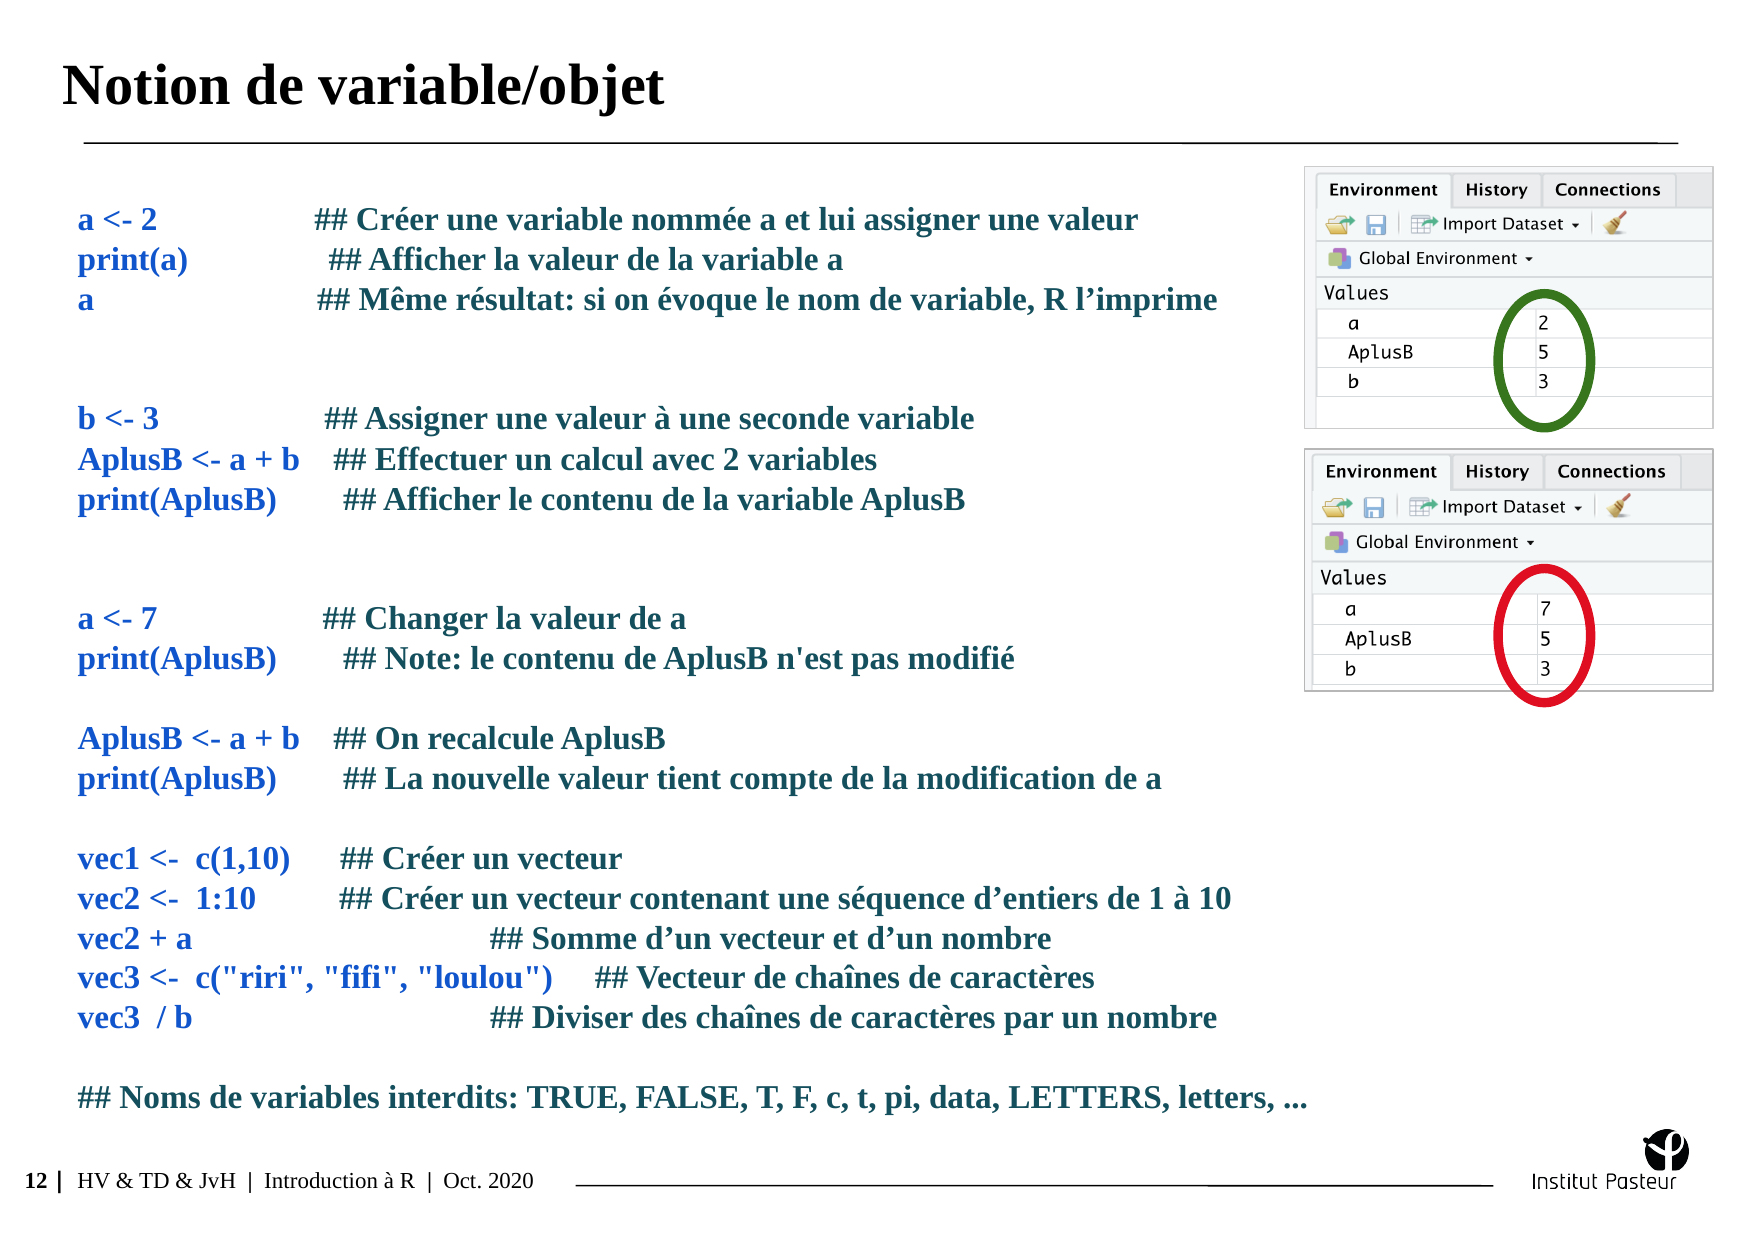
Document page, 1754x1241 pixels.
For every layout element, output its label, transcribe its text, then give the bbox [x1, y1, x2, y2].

picture [1503, 299, 1585, 423]
picture [1305, 167, 1713, 428]
picture [1503, 574, 1585, 691]
picture [1533, 1139, 1689, 1189]
picture [1305, 449, 1713, 691]
text_box Notion de variable/objet [62, 2, 1692, 160]
list a <- 2 ## Créer une variable nommée a et lui assigner une valeur print(a) ## Afficher la valeur de la variable a a ## Même résultat: si on évoque le nom de variable, R l’imprime b <- 3 ## Assigner une valeur à une seconde variable AplusB <- a + b ## Effectuer un calcul avec 2 variables print(AplusB) ## Afficher le contenu de la variable AplusB a <- 7 ## Changer la valeur de a print(AplusB) ## Note: le contenu de AplusB n'est pas modifié AplusB <- a + b ## On recalcule AplusB print(AplusB) ## La nouvelle valeur tient compte de la modification de a vec1 <- c(1,10) ## Créer un vecteur vec2 <- 1:10 ## Créer un vecteur contenant une séquence d’entiers de 1 à 10 vec2 + a ## Somme d’un vecteur et d’un nombre vec3 <- c("riri", "fifi", "loulou") ## Vecteur de chaînes de caractères vec3 / b ## Diviser des chaînes de caractères par un nombre ## Noms de variables interdits: TRUE, FALSE, T, F, c, t, pi, data, LETTERS, letters, ... [62, 182, 1692, 1139]
